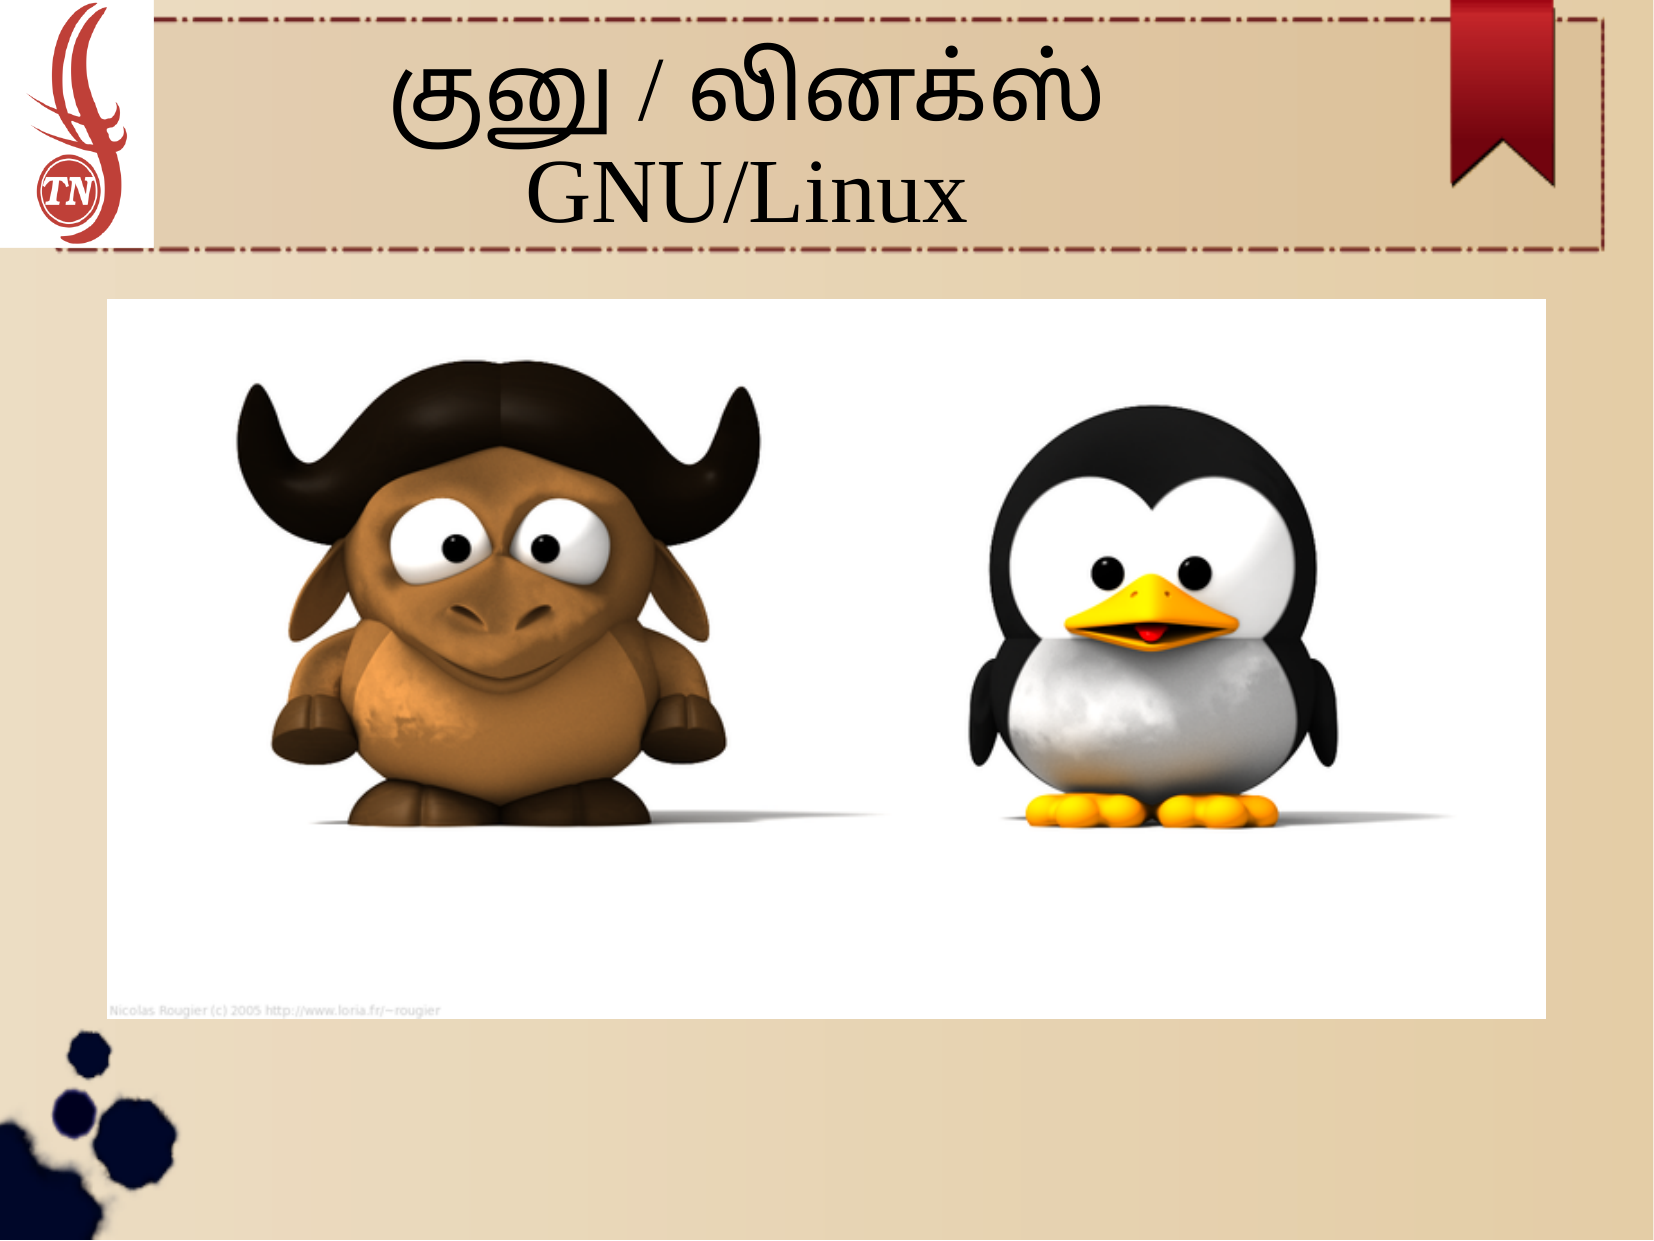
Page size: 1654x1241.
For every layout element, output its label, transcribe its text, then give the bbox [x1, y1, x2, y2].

picture [0, 0, 1654, 1240]
title குனு / லினக்ஸ் GNU/Linux [154, 32, 1412, 244]
